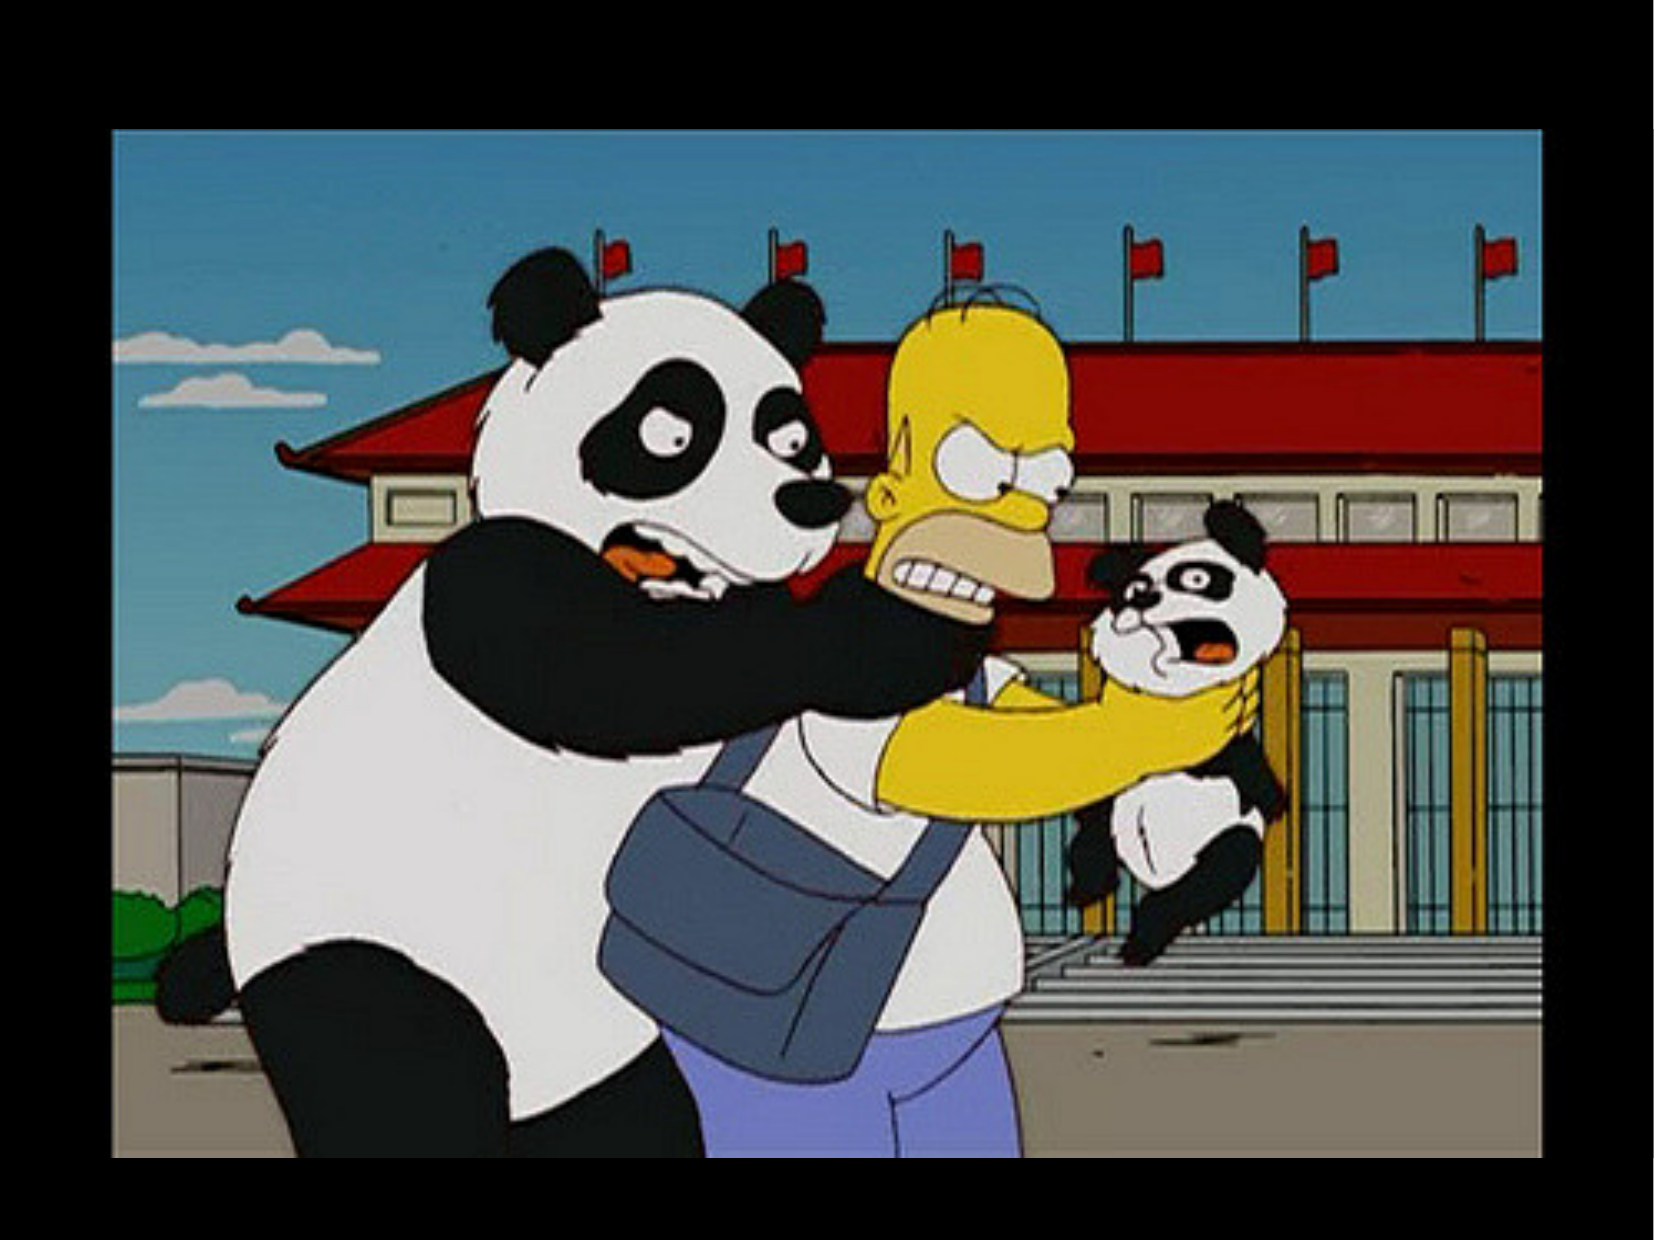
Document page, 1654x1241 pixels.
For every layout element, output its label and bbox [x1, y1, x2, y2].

picture [0, 129, 1654, 1158]
